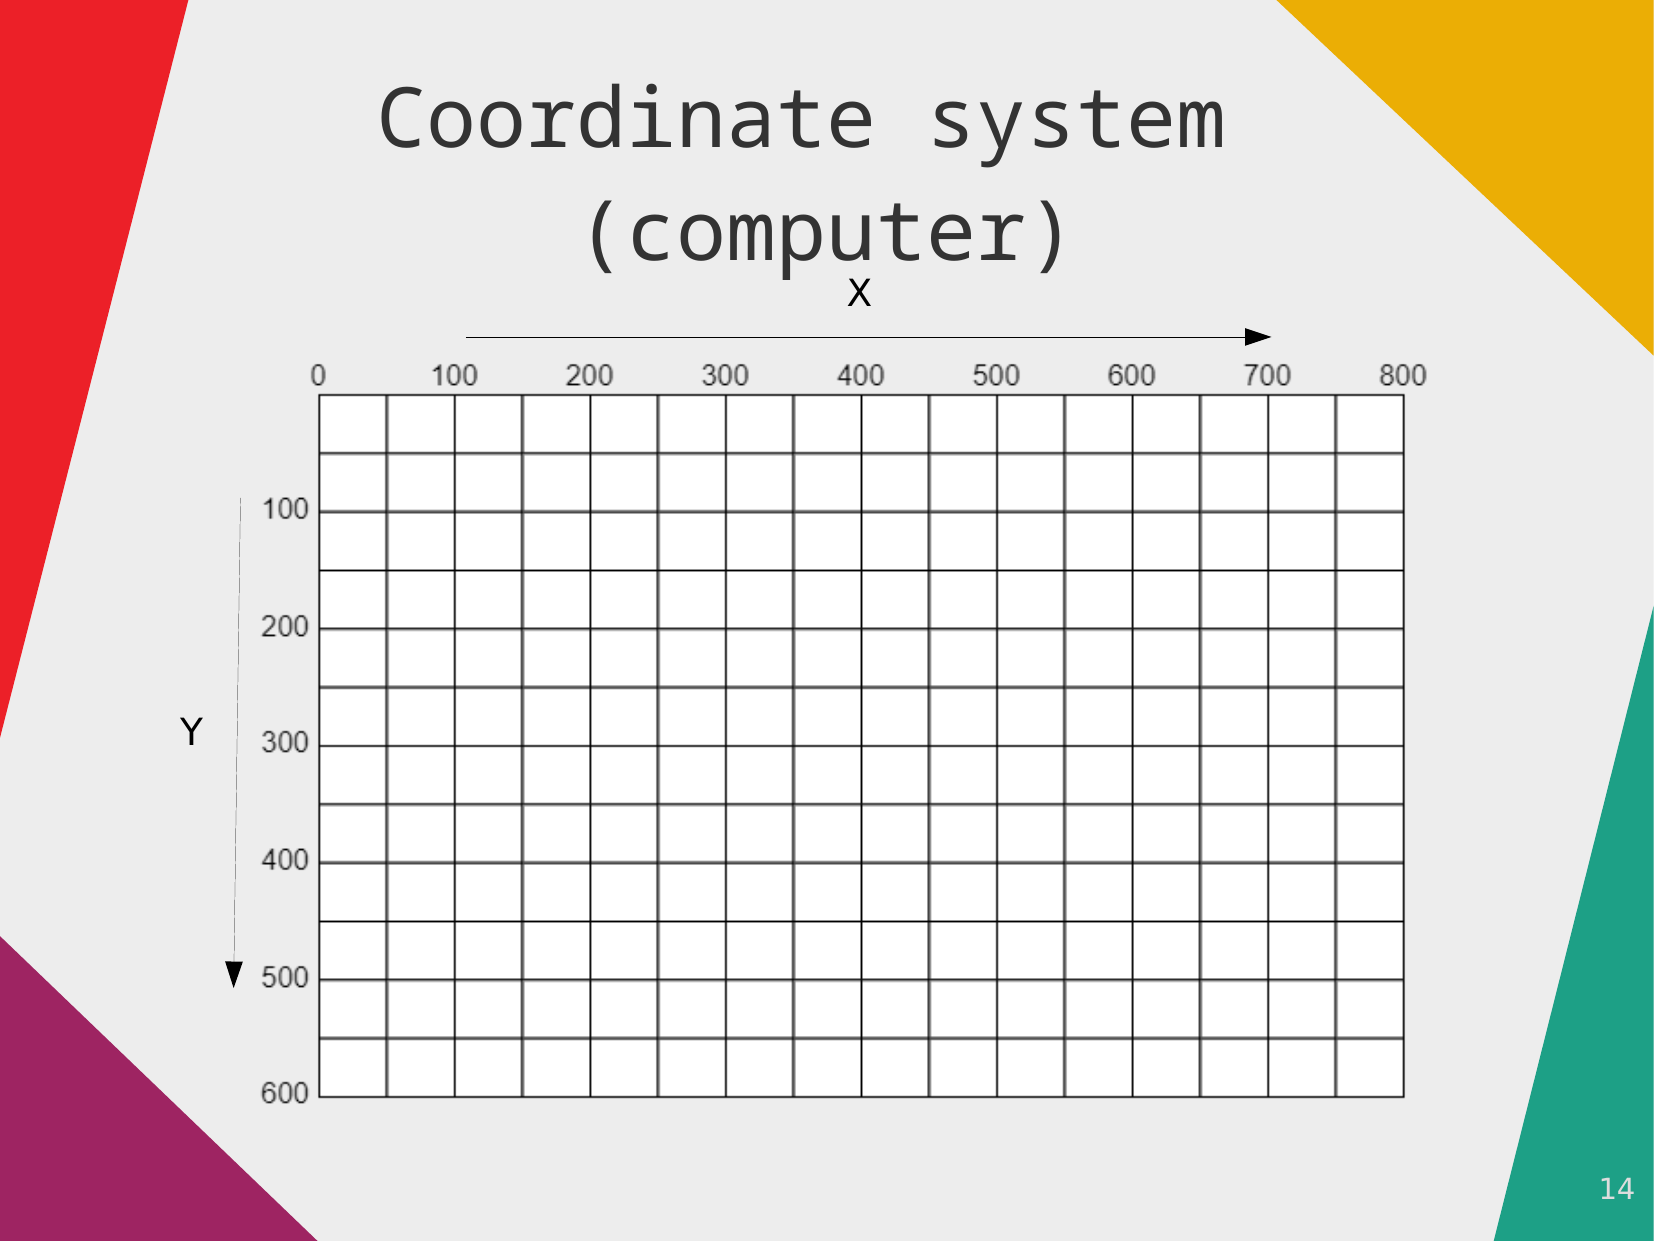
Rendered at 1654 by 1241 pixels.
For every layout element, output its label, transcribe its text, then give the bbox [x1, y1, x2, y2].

text_box Y [165, 703, 227, 769]
picture [219, 336, 1477, 1134]
text_box X [831, 264, 896, 331]
title Coordinate system (computer) [114, 73, 1539, 271]
